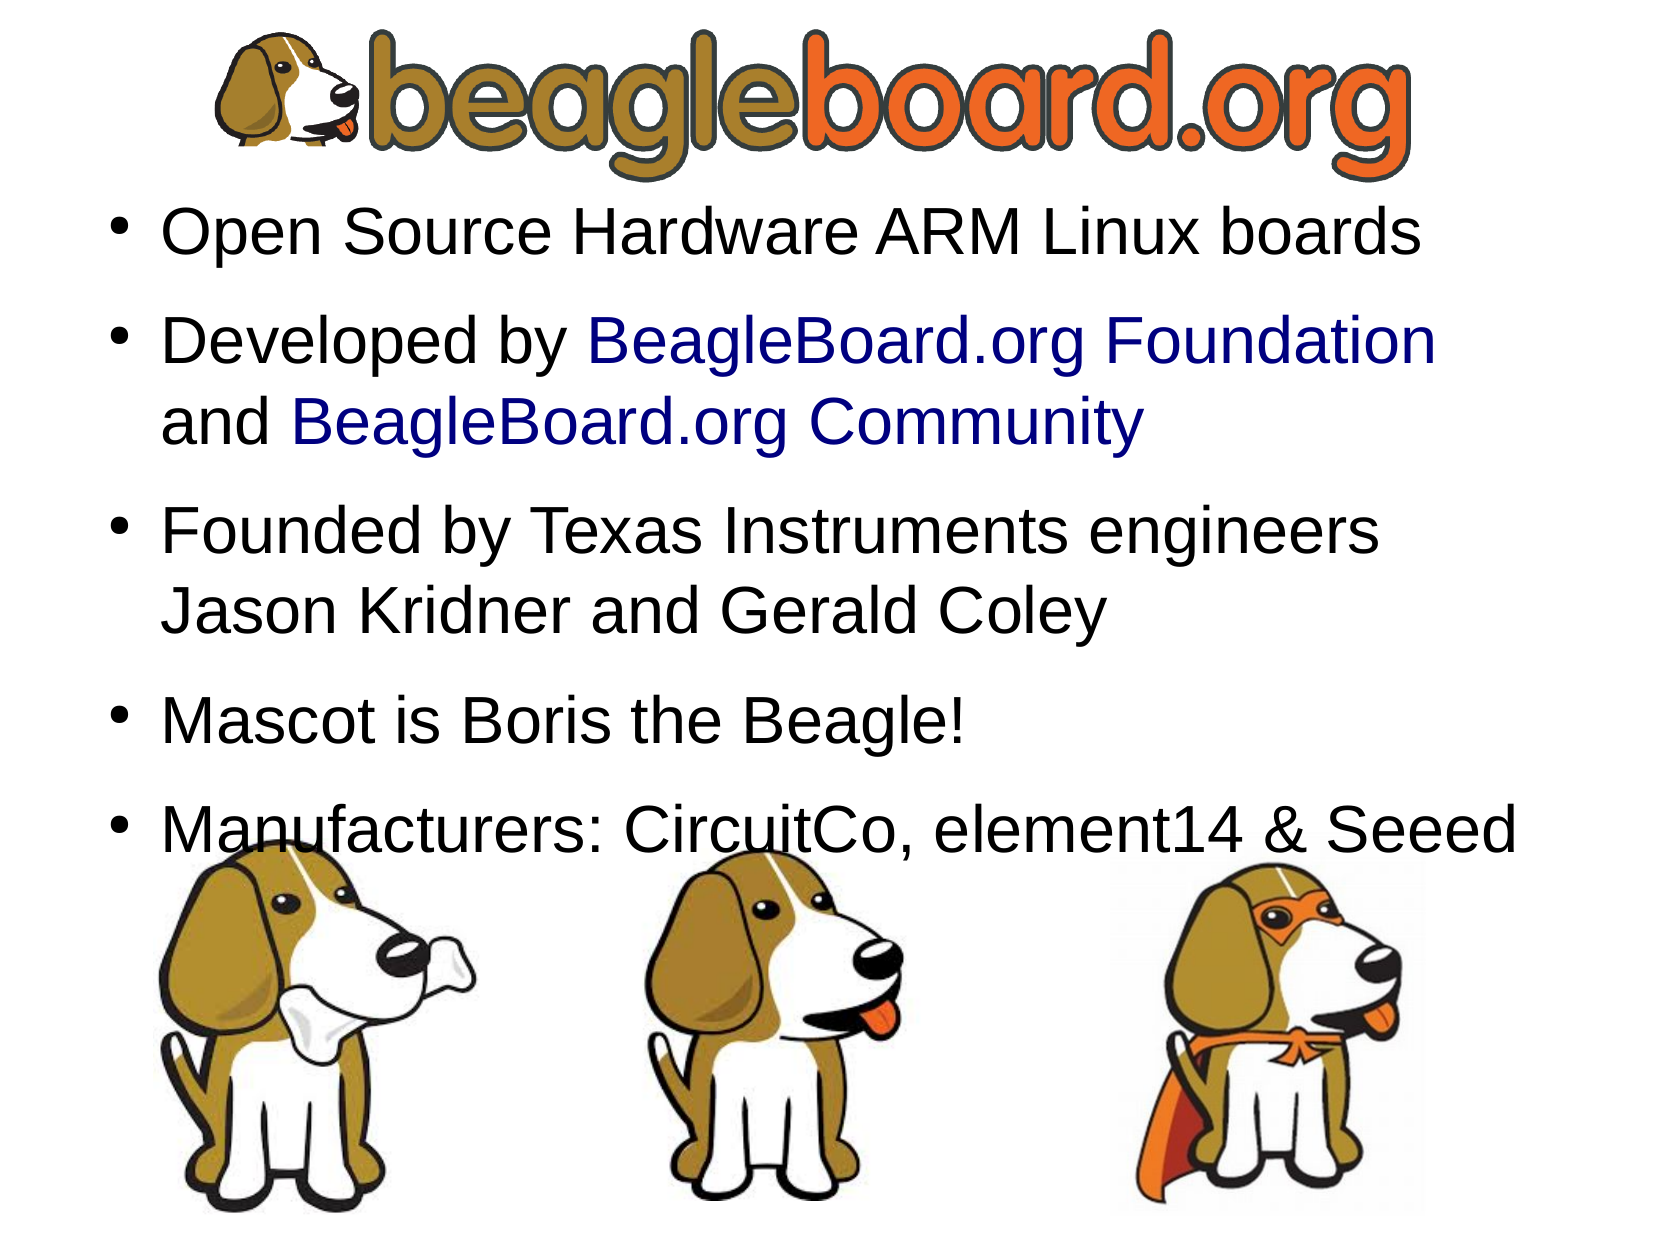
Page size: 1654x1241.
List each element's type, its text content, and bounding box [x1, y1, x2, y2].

picture [1110, 1012, 1426, 1216]
picture [593, 1012, 946, 1201]
list Open Source Hardware ARM Linux boards Developed by BeagleBoard.org Foundation and BeagleBoard.org Community Founded by Texas Instruments engineers Jason Kridner and Gerald Coley Mascot is Boris the Beagle! Manufacturers: CircuitCo, element14 & Seeed [90, 187, 1546, 1012]
picture [209, 29, 1411, 187]
picture [153, 1012, 481, 1216]
